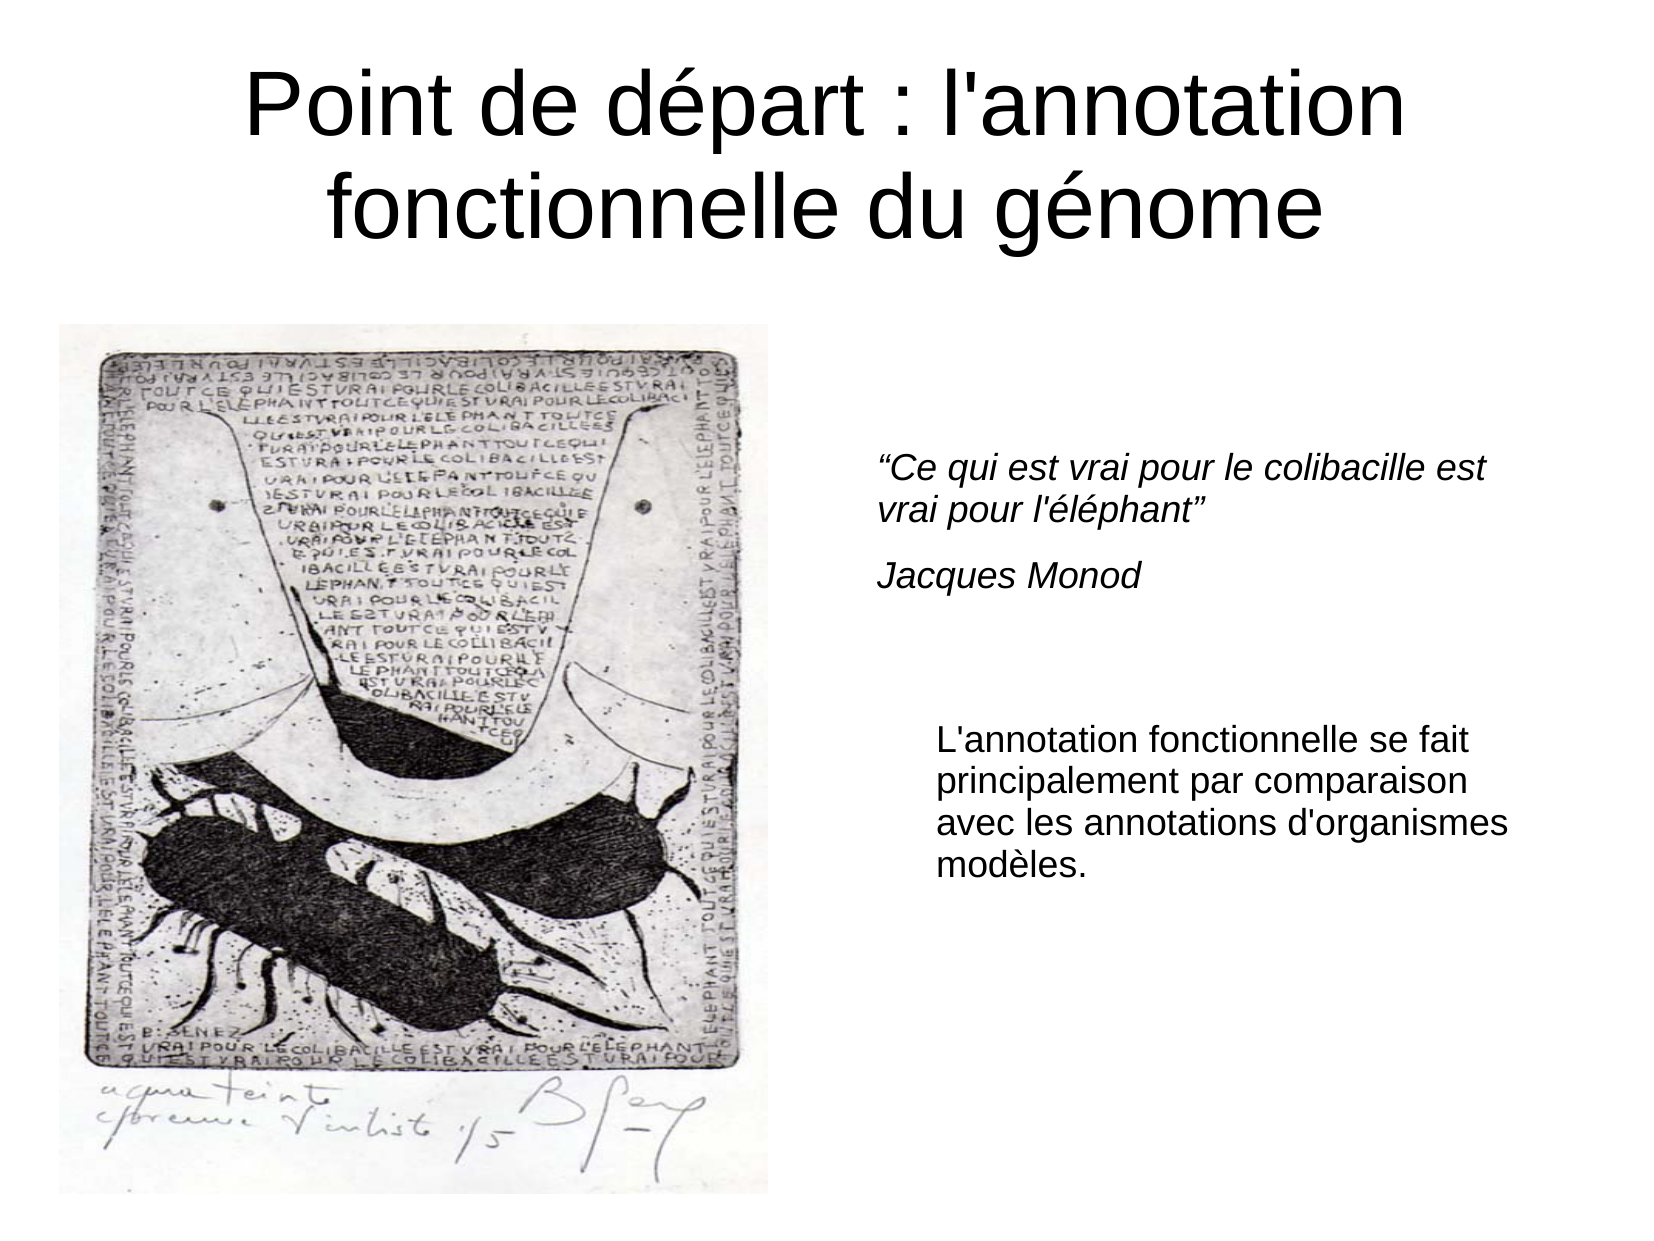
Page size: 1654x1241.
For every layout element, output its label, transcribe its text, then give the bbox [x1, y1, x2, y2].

picture [59, 324, 768, 1194]
title Point de départ : l'annotation fonctionnelle du génome [82, 47, 1571, 259]
text_box “Ce qui est vrai pour le colibacille est vrai pour l'éléphant” Jacques Monod [826, 437, 1507, 603]
text_box L'annotation fonctionnelle se fait principalement par comparaison avec les annotations d'organismes modèles. [885, 708, 1566, 850]
